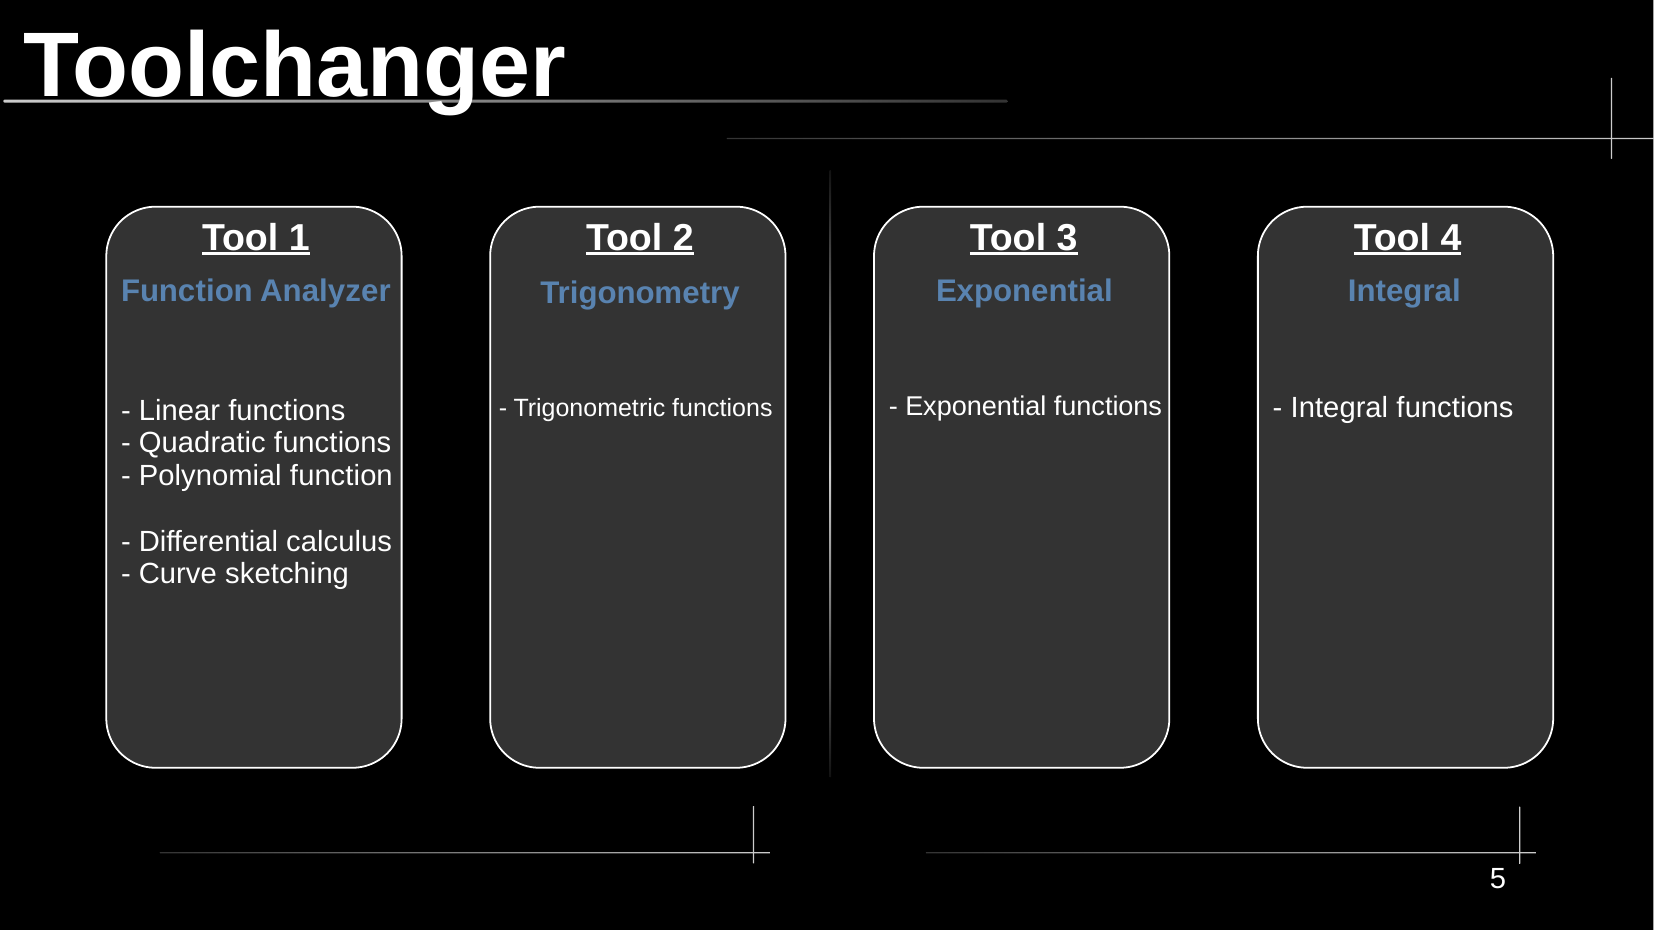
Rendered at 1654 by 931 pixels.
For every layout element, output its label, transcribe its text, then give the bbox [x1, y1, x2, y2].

text_box Tool 4 [1338, 208, 1477, 265]
text_box [106, 443, 402, 768]
text_box [490, 206, 786, 386]
text_box Tool 1 [187, 208, 325, 265]
text_box [224, 444, 231, 450]
text_box Trigonometry [525, 268, 910, 325]
text_box Tool 3 [955, 208, 1093, 265]
text_box [165, 443, 173, 450]
text_box [181, 444, 188, 450]
text_box - Exponential functions [874, 383, 1229, 441]
text_box [198, 443, 206, 450]
text_box [106, 323, 402, 386]
text_box Exponential [921, 265, 1306, 323]
text_box Function Analyzer [106, 265, 491, 323]
text_box [874, 441, 1170, 768]
text_box - Linear functions - Quadratic functions - Polynomial function - Differential calculus - Curve sketching [106, 386, 484, 443]
title Toolchanger [23, 11, 1589, 119]
text_box [286, 443, 294, 450]
text_box Integral [1333, 265, 1654, 323]
text_box - Trigonometric functions [484, 386, 839, 443]
text_box [348, 443, 356, 450]
text_box [106, 206, 402, 265]
text_box - Integral functions [1257, 383, 1613, 441]
text_box [490, 443, 786, 768]
text_box [1257, 206, 1554, 383]
text_box [1257, 441, 1554, 768]
text_box [874, 206, 1170, 383]
text_box [142, 443, 156, 450]
text_box Tool 2 [571, 208, 709, 266]
